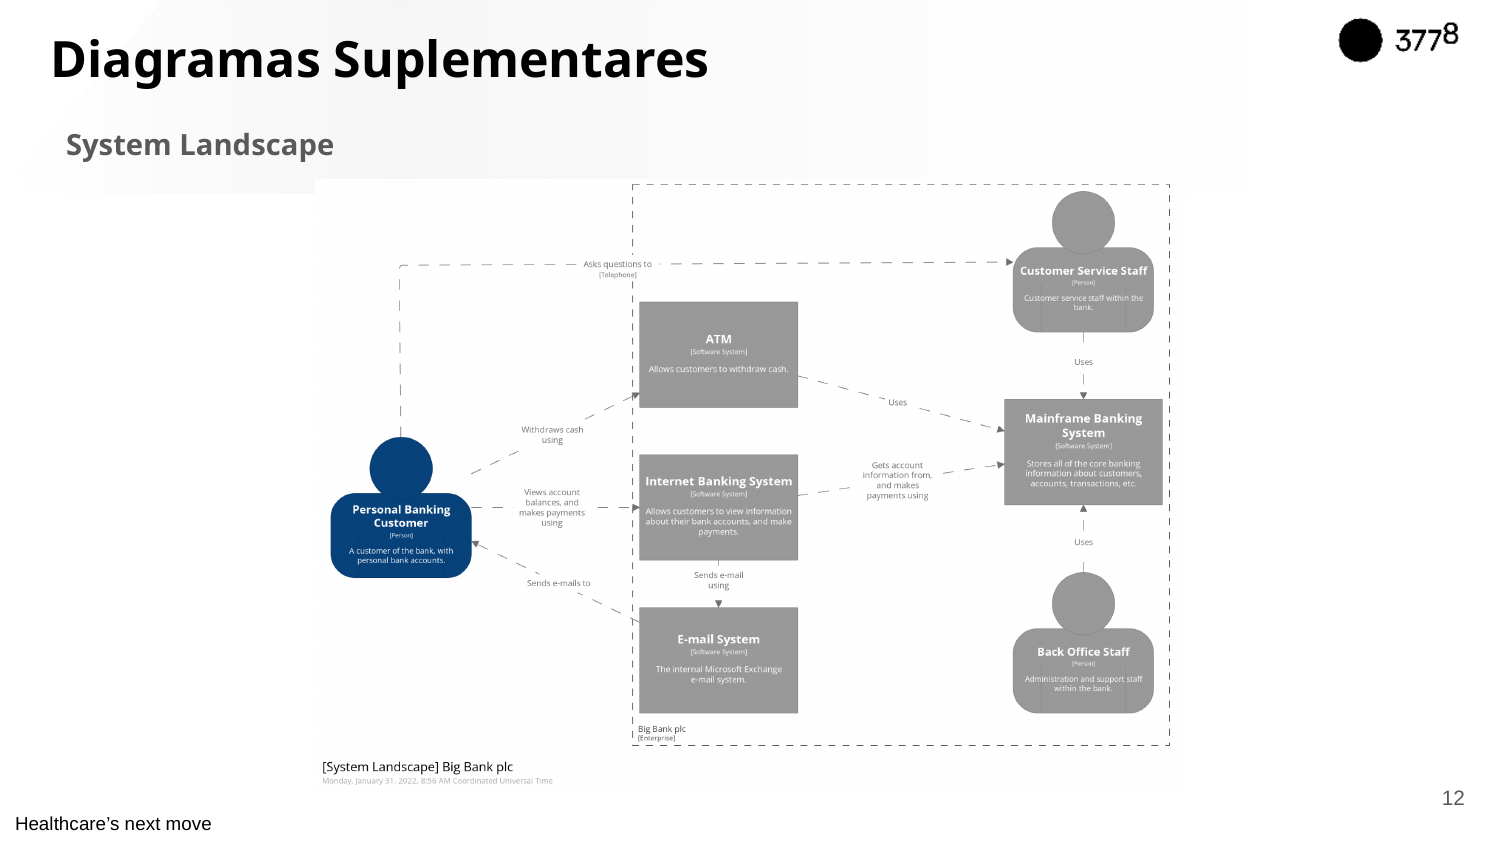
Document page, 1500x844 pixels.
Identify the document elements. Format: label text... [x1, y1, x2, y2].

slide_number <number> [1389, 764, 1480, 830]
picture [0, 0, 1500, 793]
list System Landscape [51, 106, 1449, 171]
title Diagramas Suplementares [35, 12, 1308, 107]
